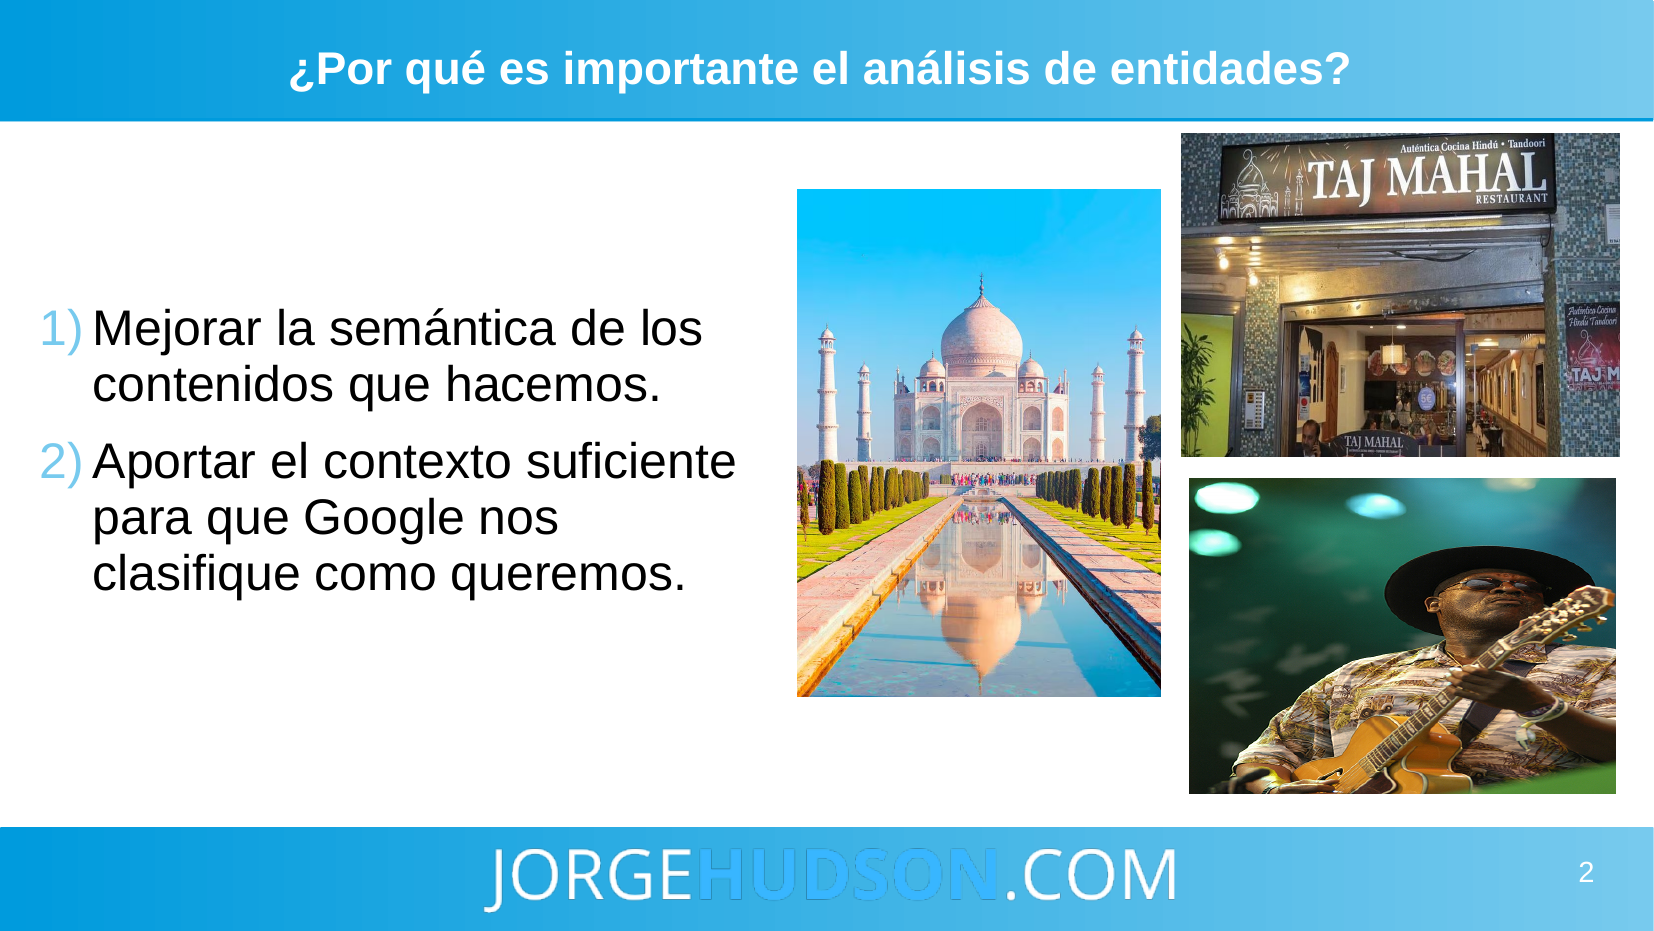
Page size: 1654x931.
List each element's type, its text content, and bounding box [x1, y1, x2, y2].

list Mejorar la semántica de los contenidos que hacemos. Aportar el contexto suficiente para que Google nos clasifique como queremos. [22, 300, 772, 632]
picture [475, 801, 1196, 931]
picture [1181, 133, 1620, 457]
picture [797, 189, 1161, 697]
picture [1189, 478, 1616, 794]
title ¿Por qué es importante el análisis de entidades? [59, 29, 1595, 108]
